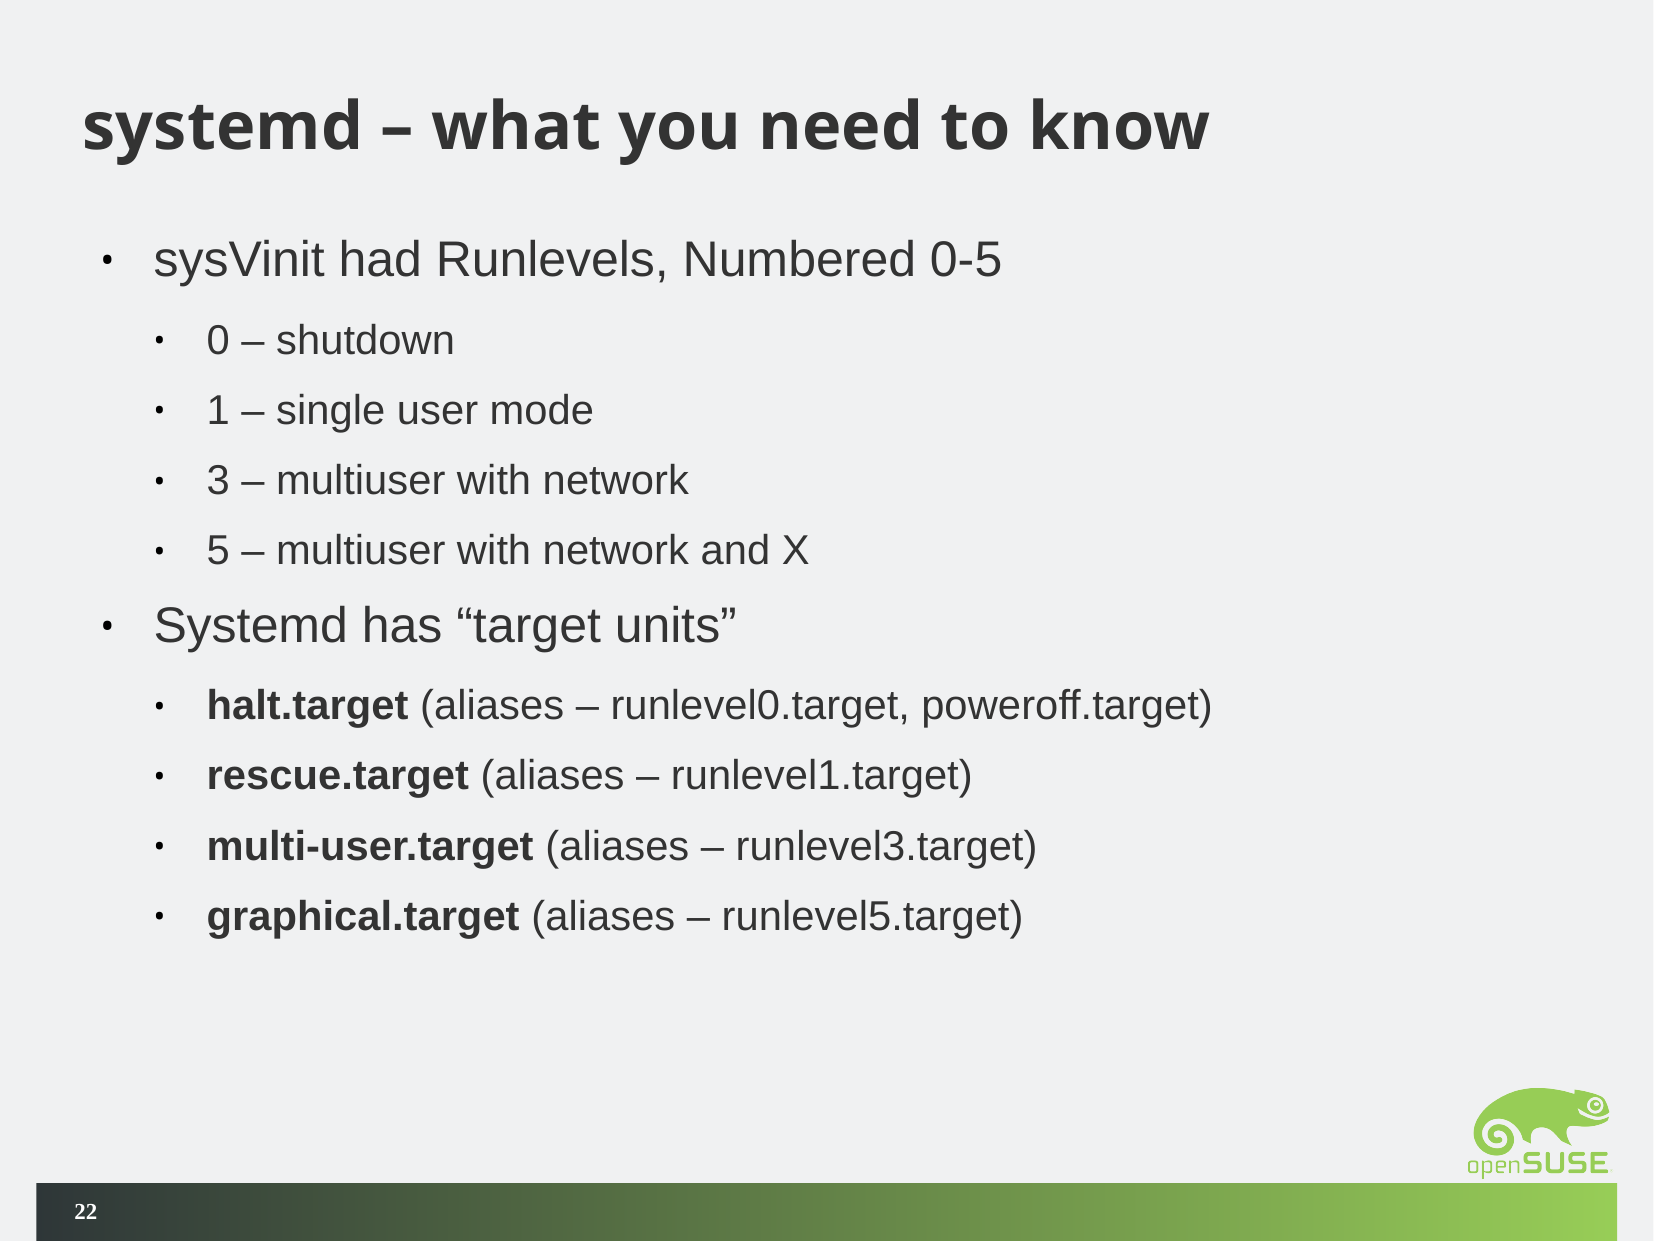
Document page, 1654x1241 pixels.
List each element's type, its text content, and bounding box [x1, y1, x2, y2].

title systemd – what you need to know [82, 49, 1571, 198]
list sysVinit had Runlevels, Numbered 0-5 0 – shutdown 1 – single user mode 3 – multiuser with network 5 – multiuser with network and X Systemd has “target units” halt.target (aliases – runlevel0.target, poweroff.target) rescue.target (aliases – runlevel1.target) multi-user.target (aliases – runlevel3.target) graphical.target (aliases – runlevel5.target) [82, 231, 1571, 951]
picture [0, 0, 1654, 1241]
